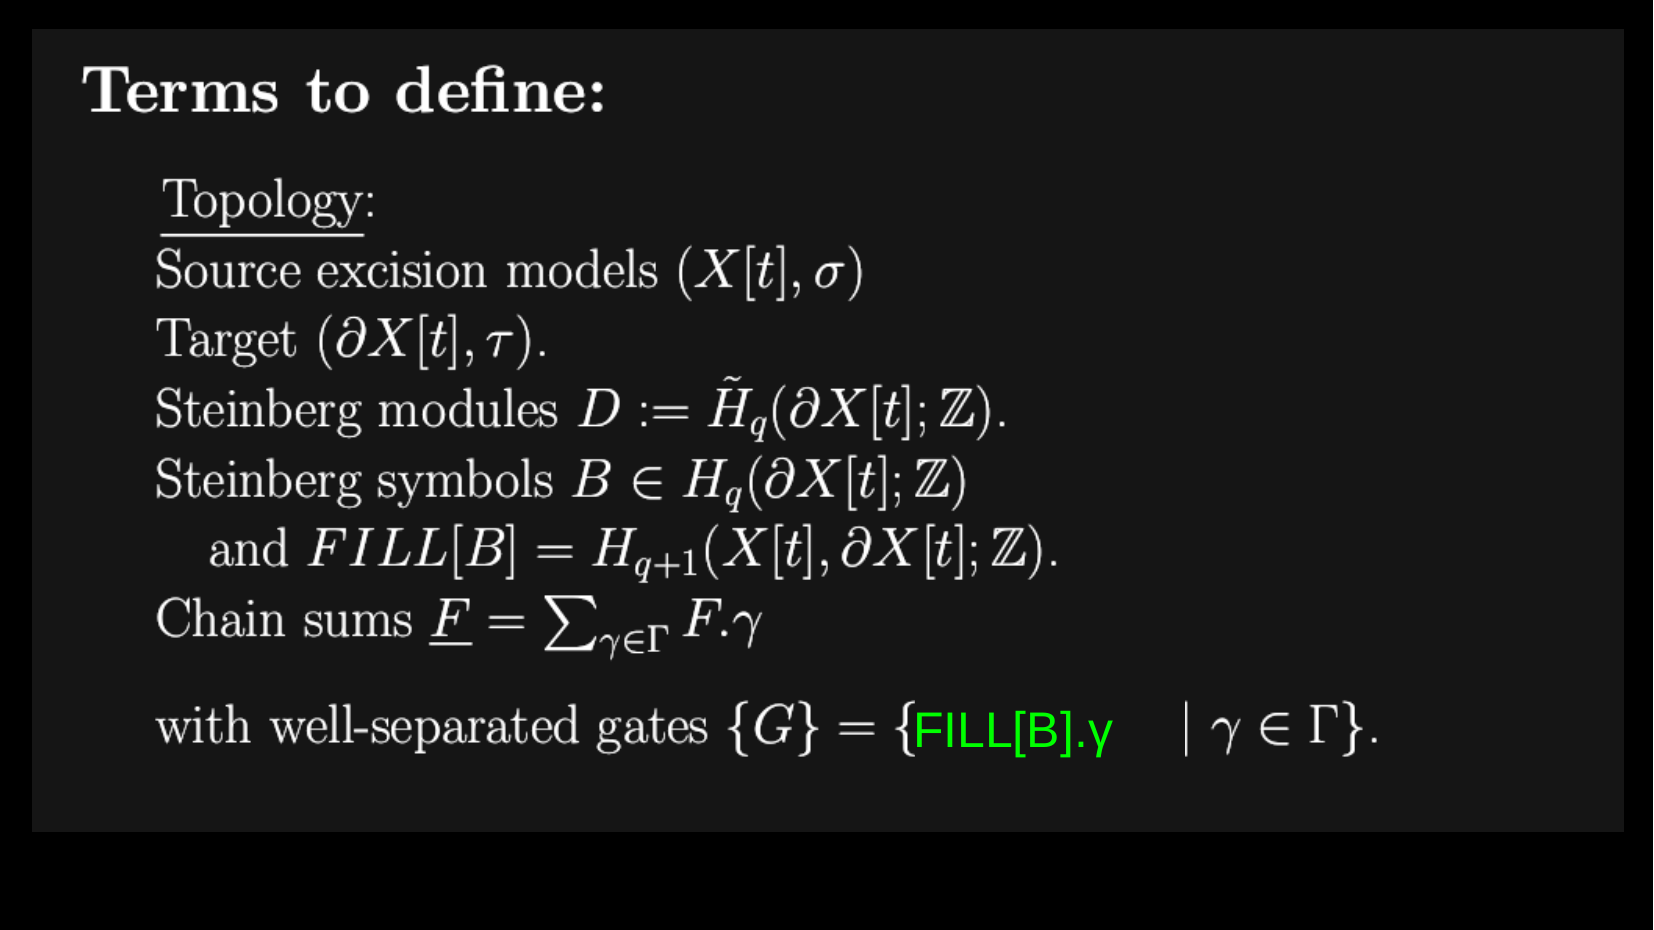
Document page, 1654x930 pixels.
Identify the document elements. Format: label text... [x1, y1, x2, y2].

text_box FILL[B].γ [930, 693, 1231, 811]
picture [32, 29, 1624, 832]
